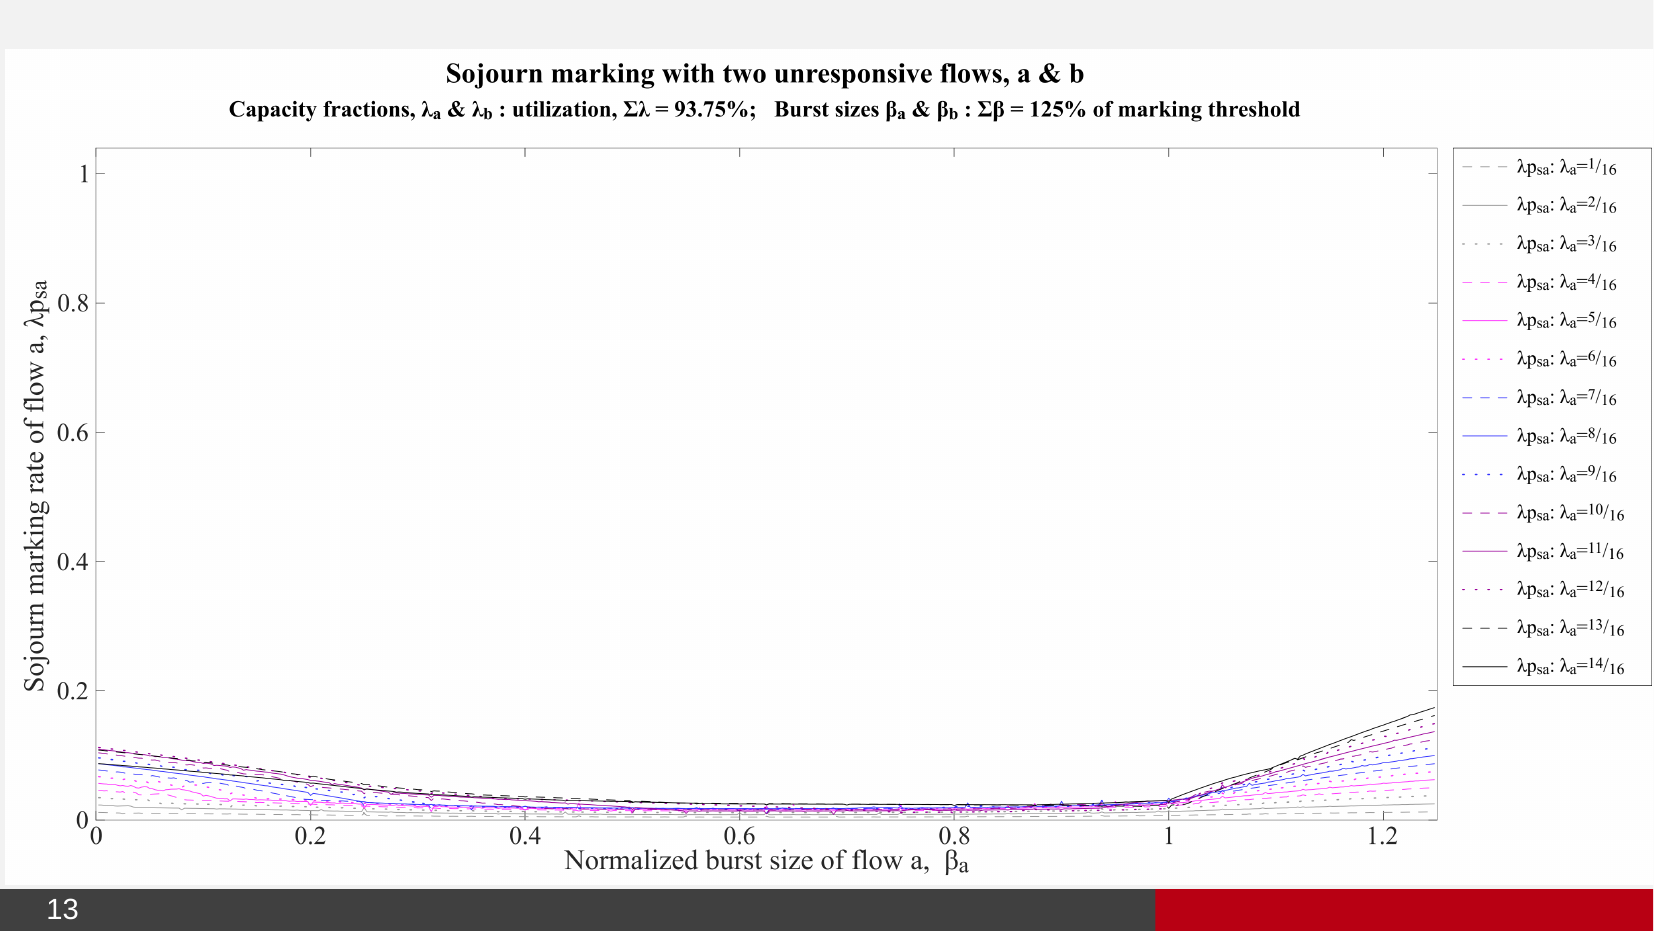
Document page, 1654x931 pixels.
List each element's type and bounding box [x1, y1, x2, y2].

picture [5, 49, 1654, 885]
